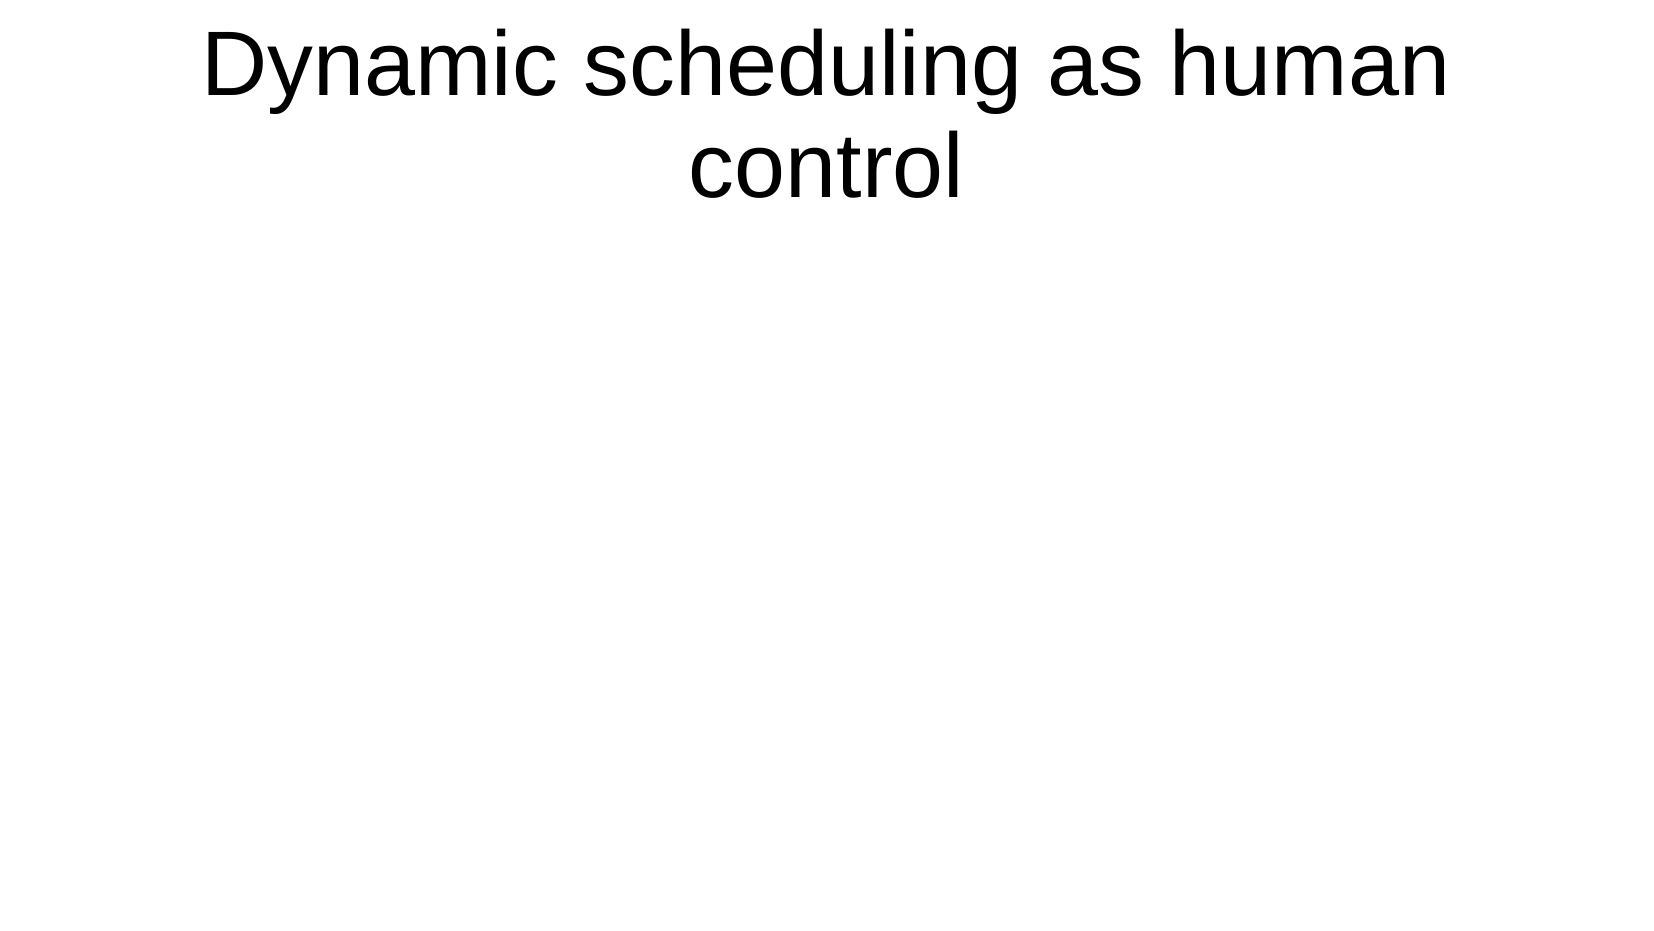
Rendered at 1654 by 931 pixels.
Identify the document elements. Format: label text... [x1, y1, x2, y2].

title Dynamic scheduling as human control [82, 12, 1571, 218]
